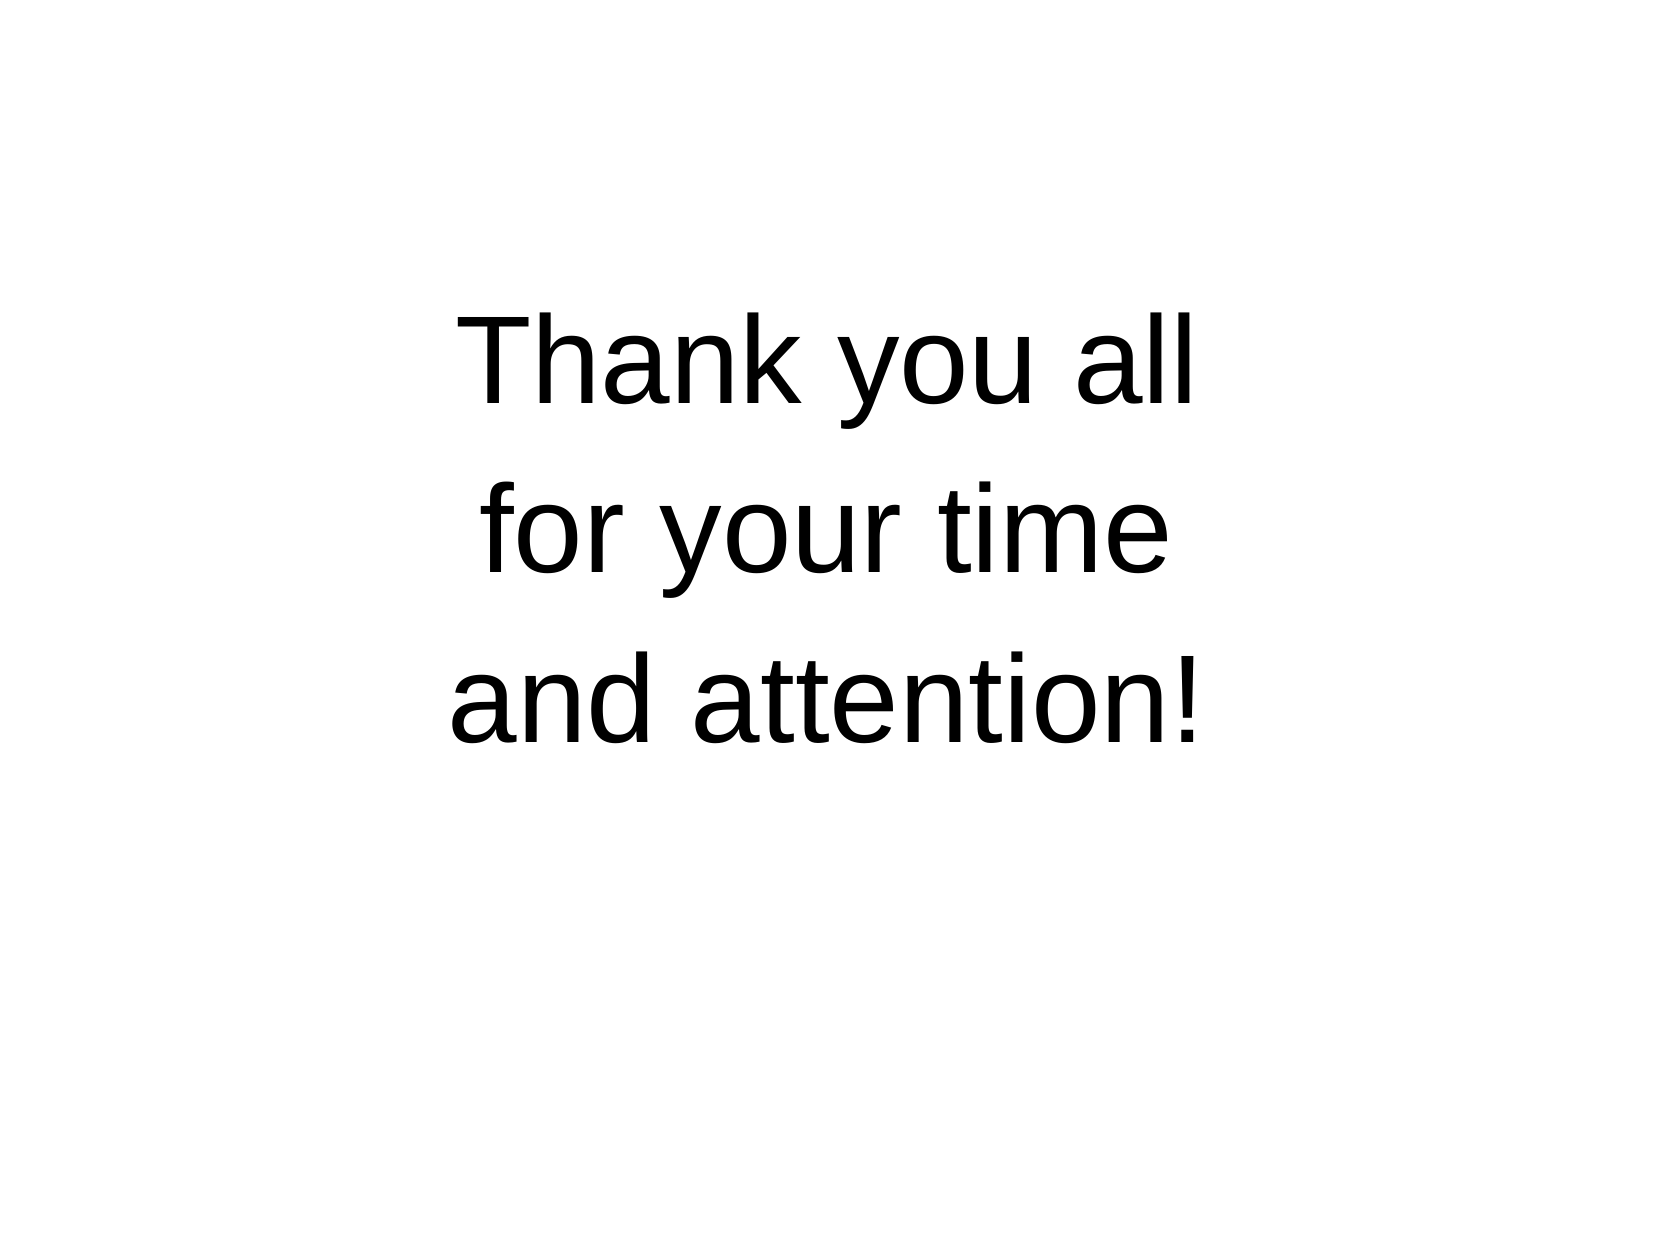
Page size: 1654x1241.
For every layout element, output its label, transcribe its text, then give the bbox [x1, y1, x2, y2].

list Thank you all for your time and attention! [82, 290, 1571, 1109]
